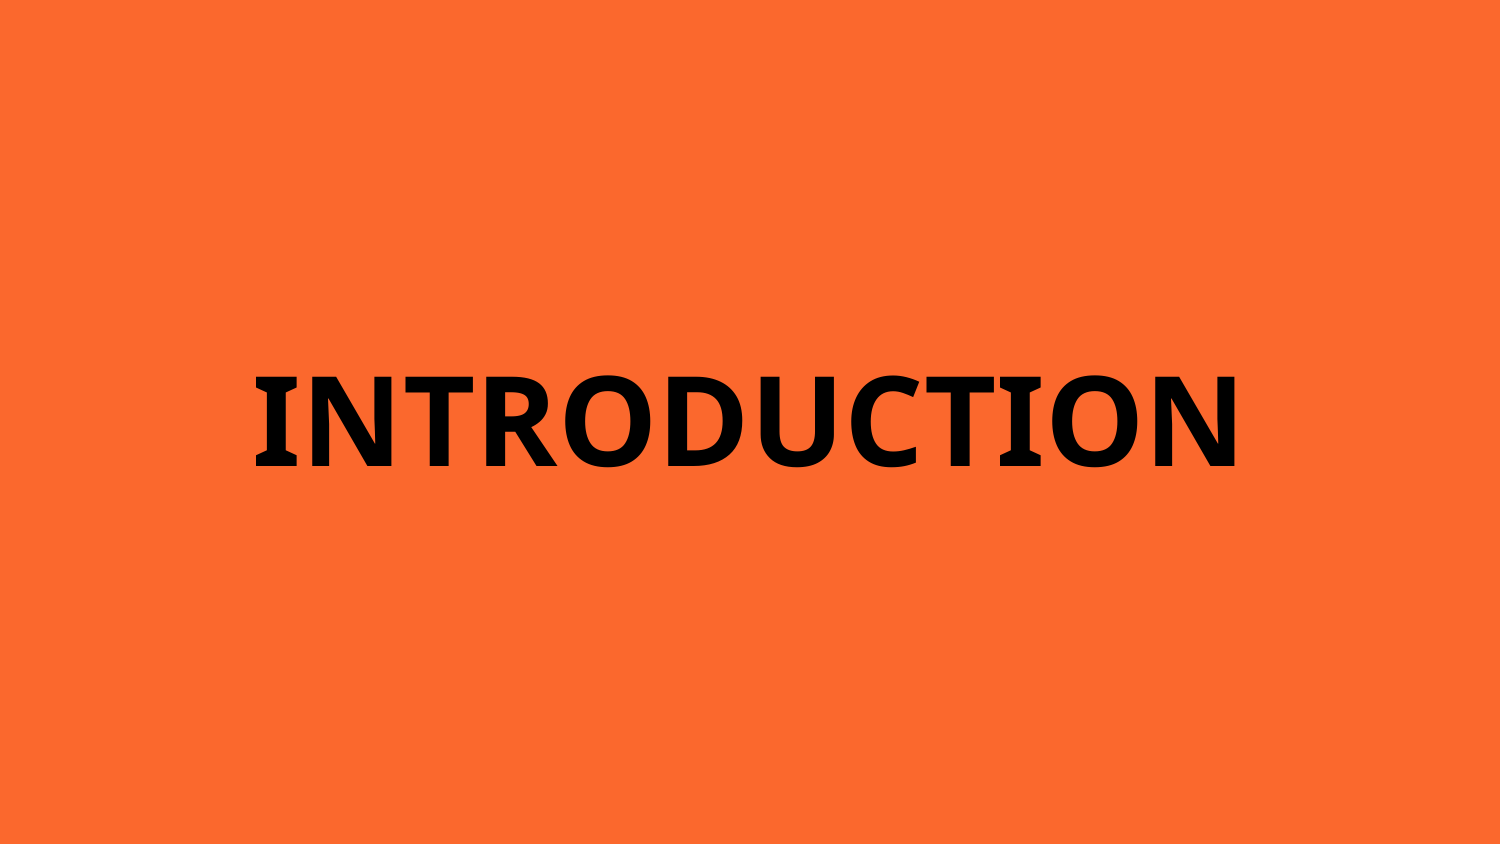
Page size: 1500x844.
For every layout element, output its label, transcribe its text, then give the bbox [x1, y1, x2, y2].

title INTRODUCTION [212, 326, 1288, 518]
